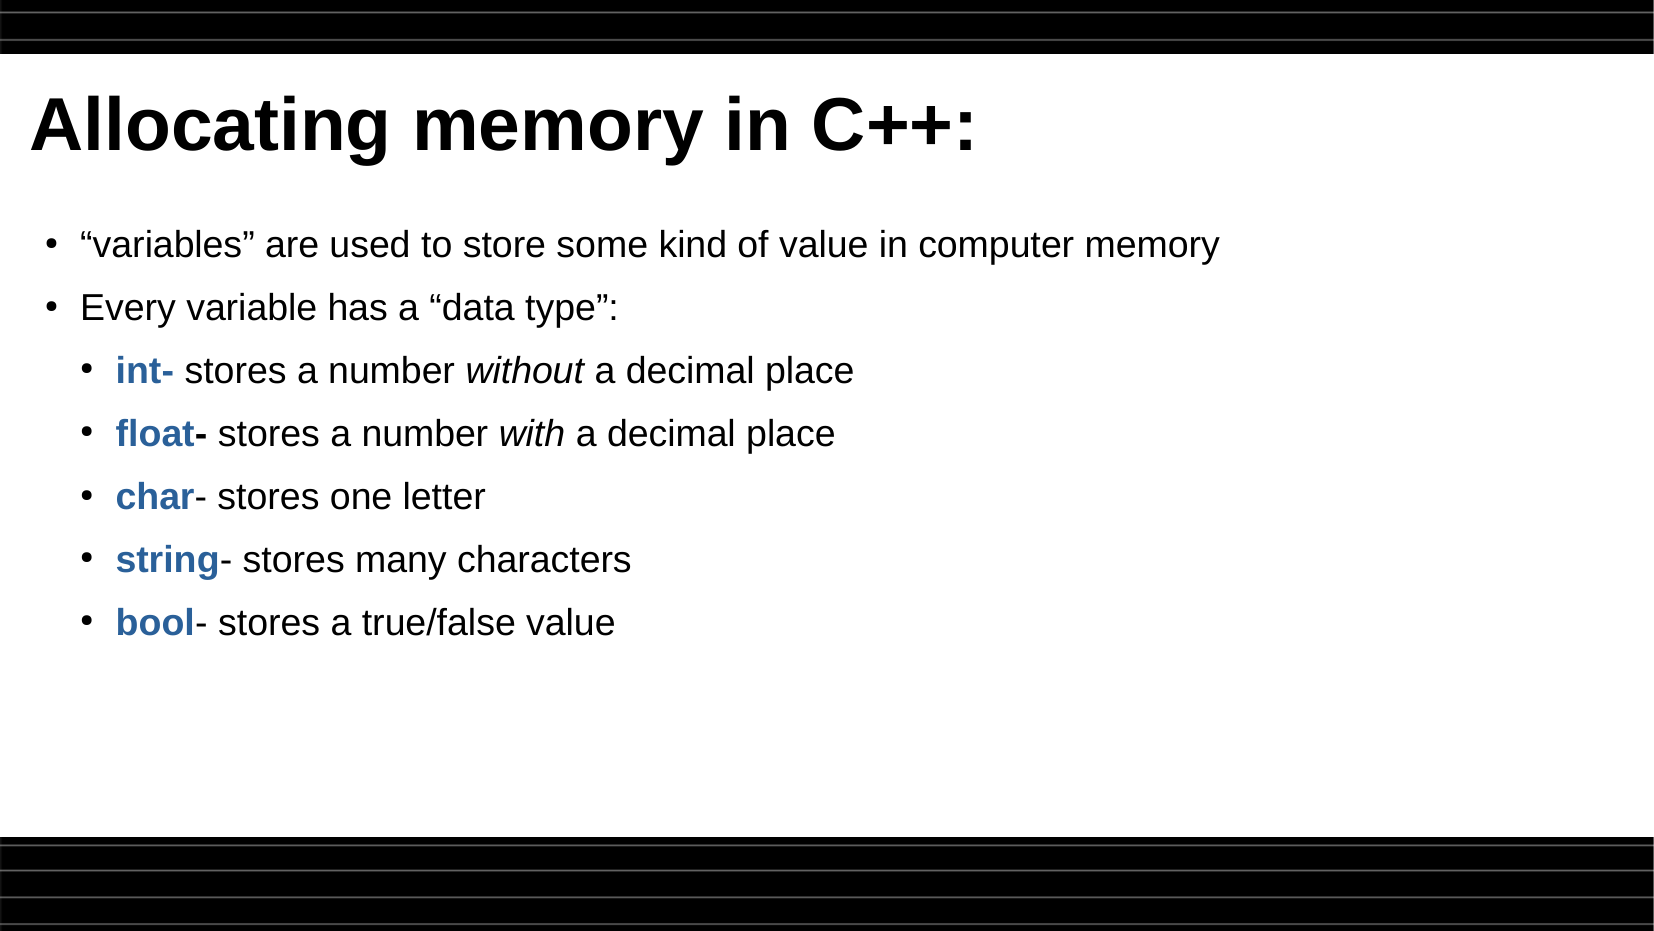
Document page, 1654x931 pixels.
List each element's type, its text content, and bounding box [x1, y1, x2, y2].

picture [0, 837, 1654, 931]
text_box Allocating memory in C++: [15, 75, 1591, 174]
text_box “variables” are used to store some kind of value in computer memory Every variable has a “data type”: int- stores a number without a decimal place float- stores a number with a decimal place char- stores one letter string- stores many characters bool- stores a true/false value [30, 195, 1621, 651]
picture [0, 0, 1654, 54]
